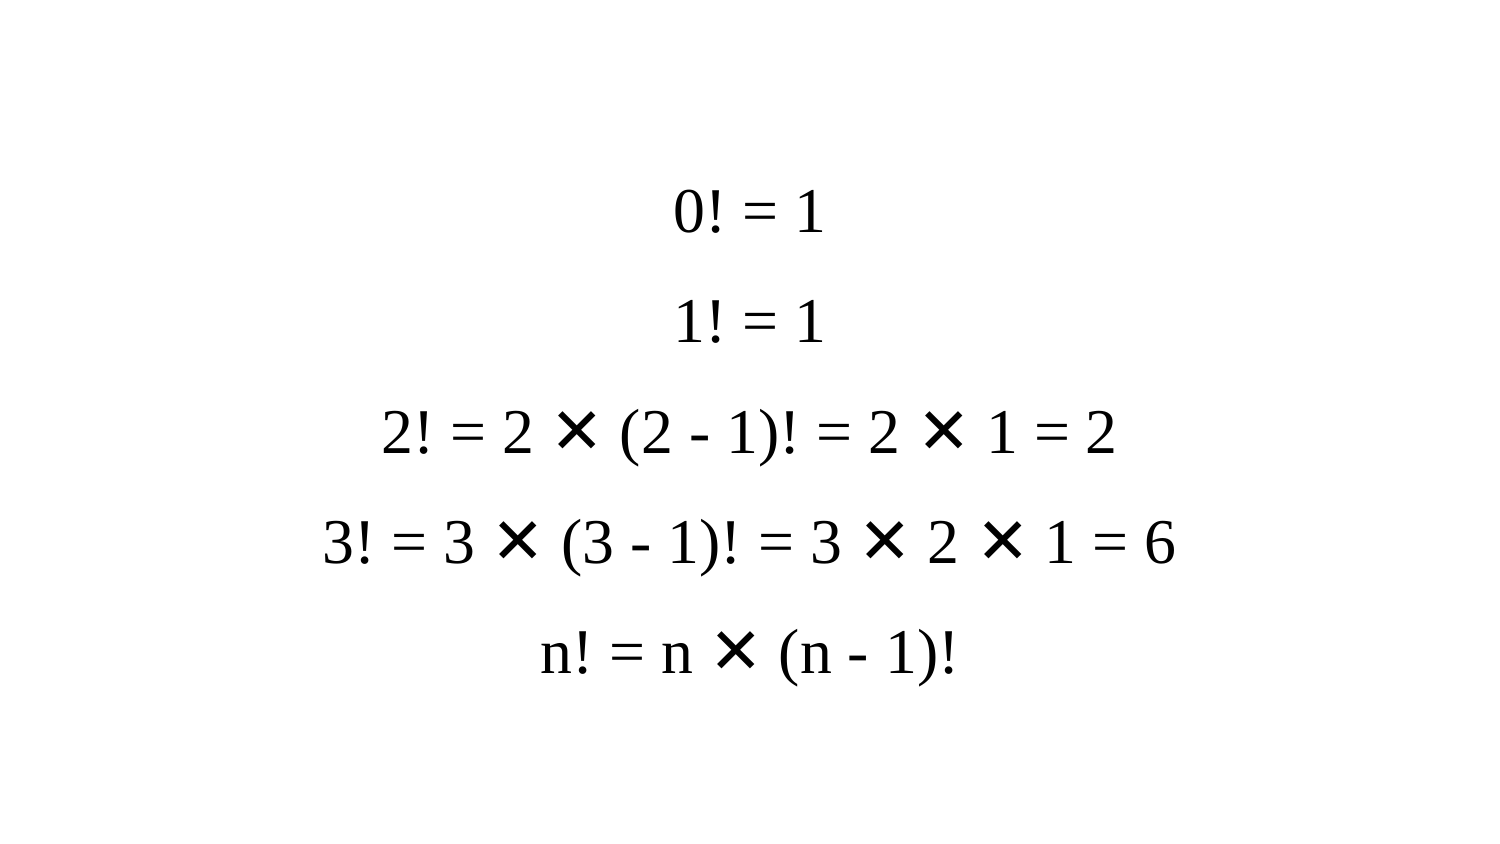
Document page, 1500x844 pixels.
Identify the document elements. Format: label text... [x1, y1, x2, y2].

list 0! = 1 1! = 1 2! = 2 ✕ (2 - 1)! = 2 ✕ 1 = 2 3! = 3 ✕ (3 - 1)! = 3 ✕ 2 ✕ 1 = 6 n! = n ✕ (n - 1)! [51, 141, 1449, 703]
